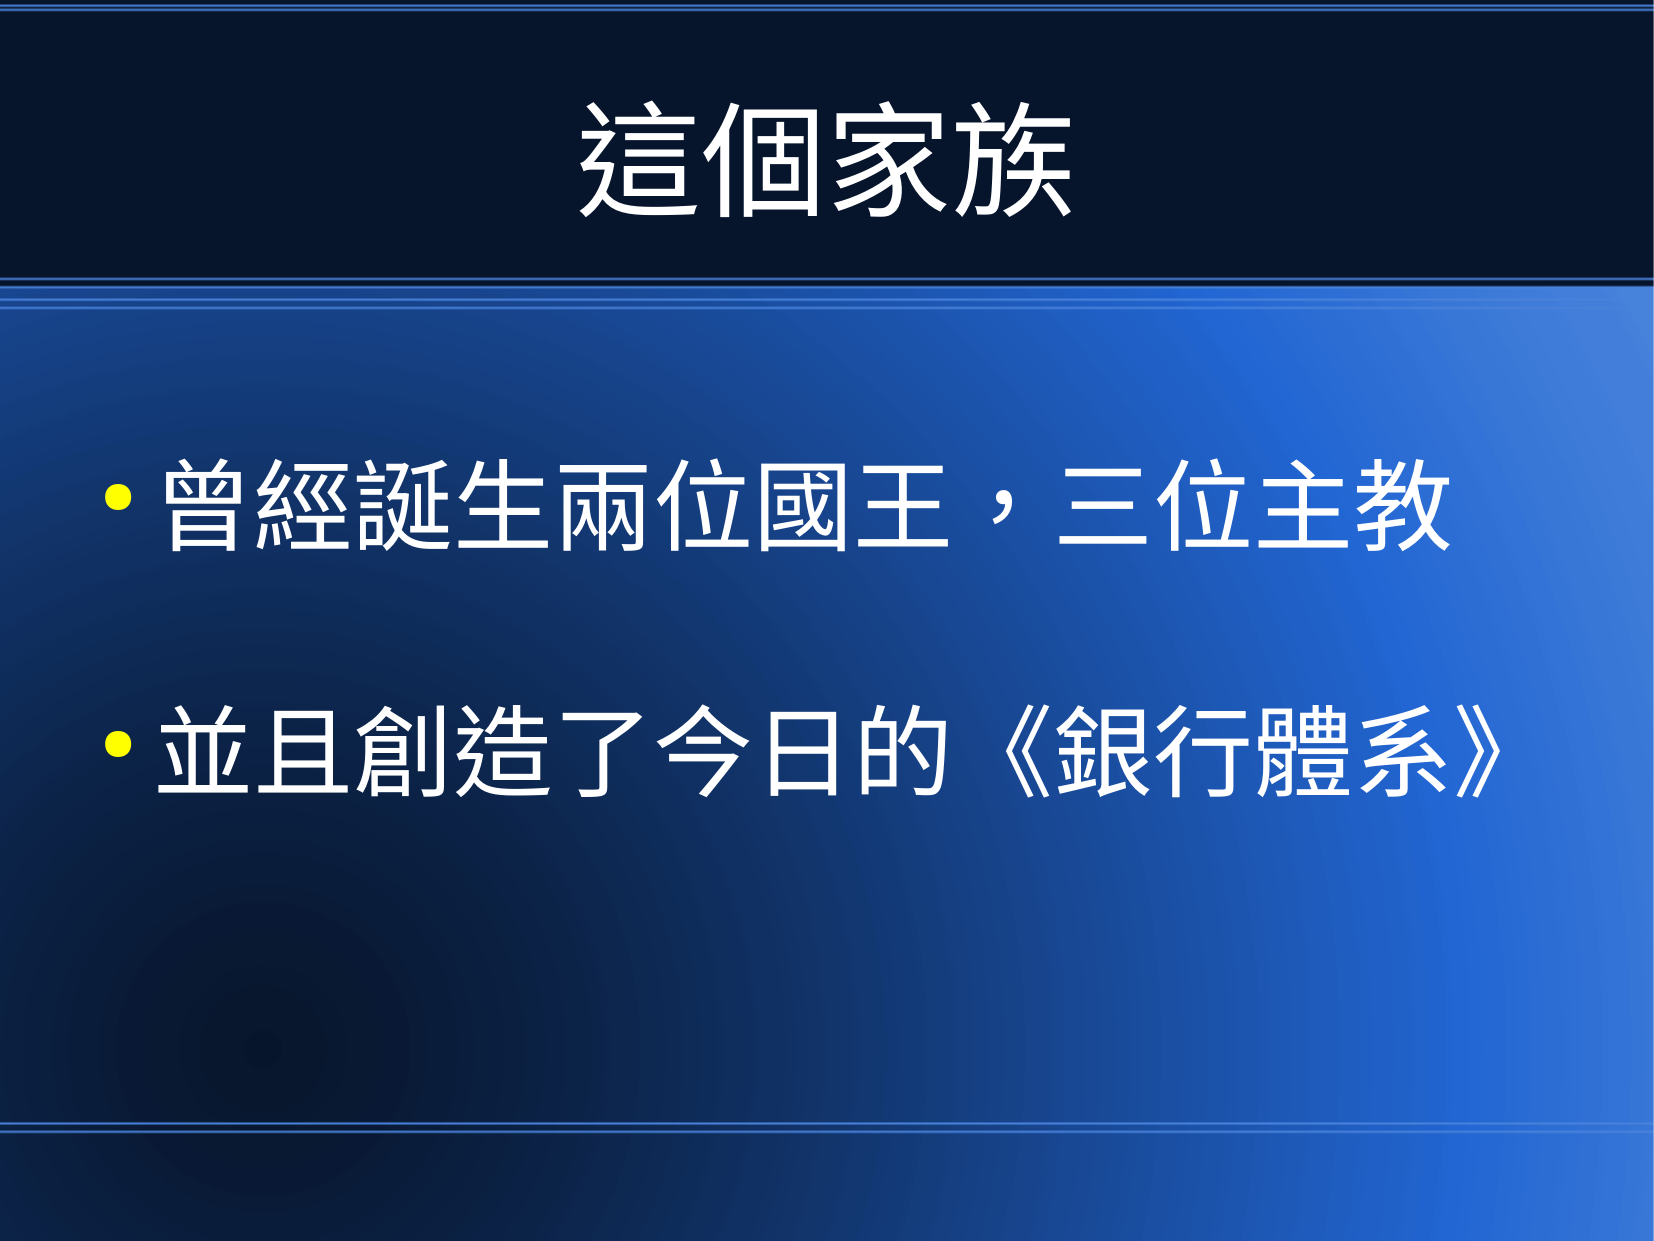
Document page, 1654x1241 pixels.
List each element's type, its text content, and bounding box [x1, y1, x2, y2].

list 曾經誕生兩位國王，三位主教 並且創造了今日的《銀行體系》 [82, 355, 1571, 1241]
title 這個家族 [82, 49, 1571, 257]
picture [0, 0, 1654, 1241]
